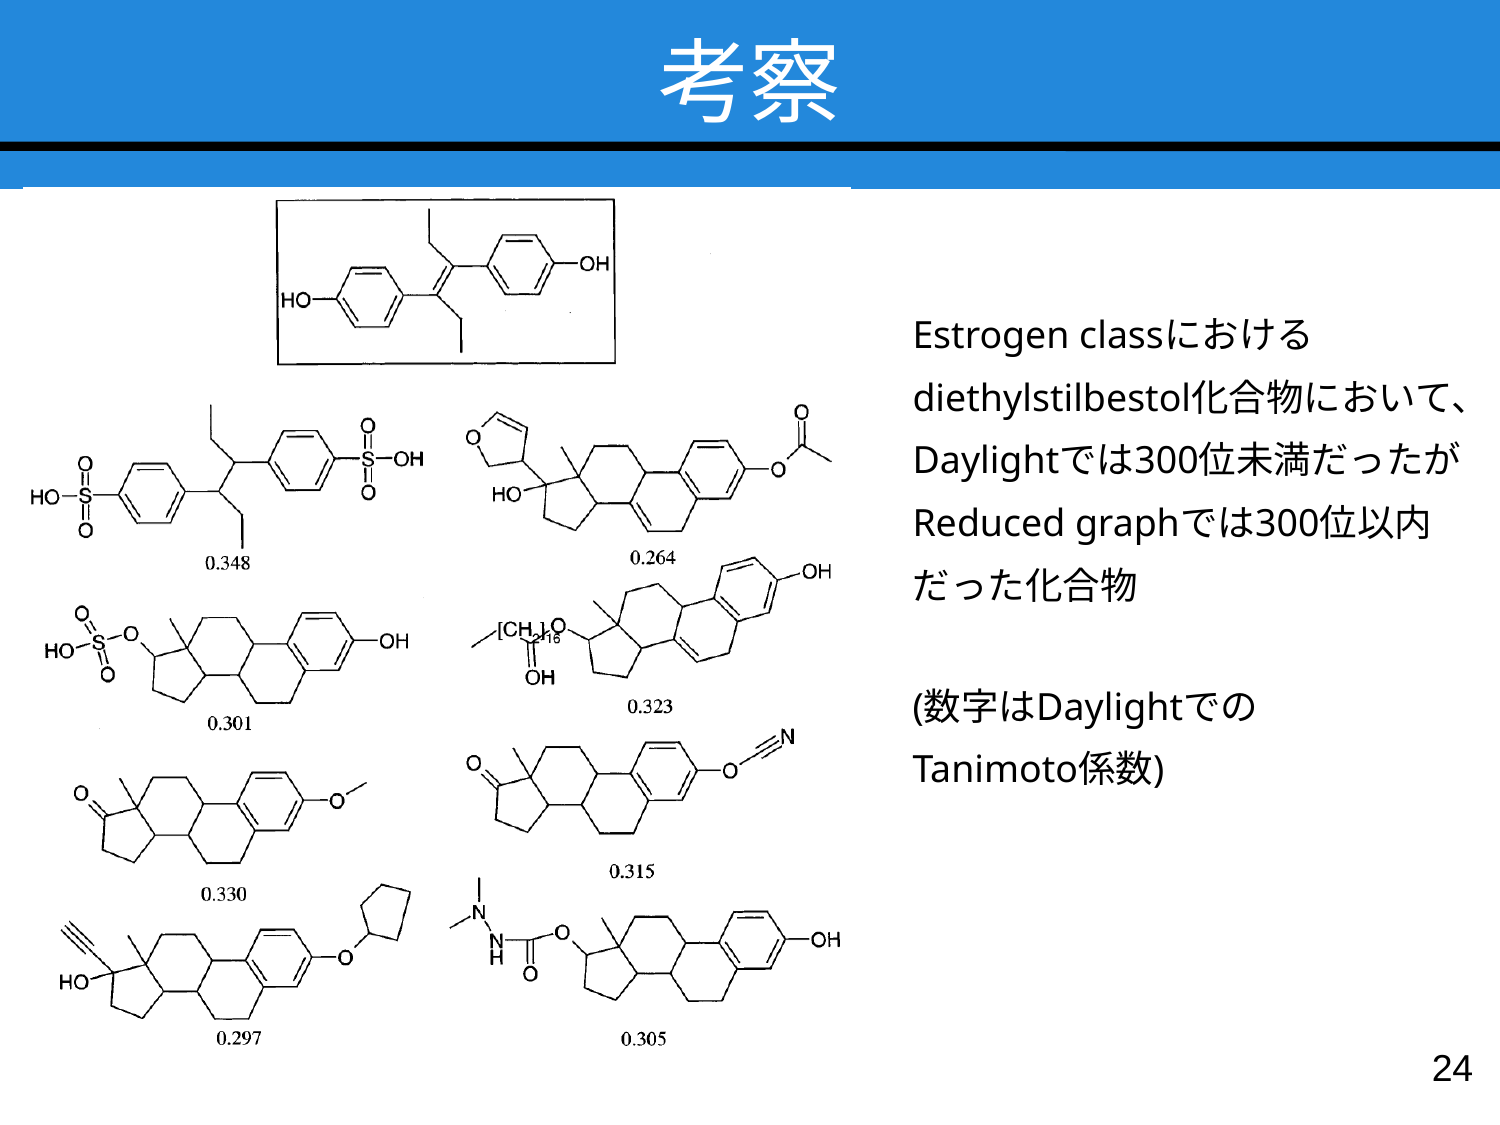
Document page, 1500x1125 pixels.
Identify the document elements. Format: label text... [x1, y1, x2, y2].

title 考察 [75, 29, 1425, 122]
text_box Estrogen classにおける diethylstilbestol化合物において、 Daylightでは300位未満だったが Reduced graphでは300位以内 だった化合物 (数字はDaylightでの Tanimoto係数) [897, 289, 1500, 644]
picture [23, 187, 851, 1054]
